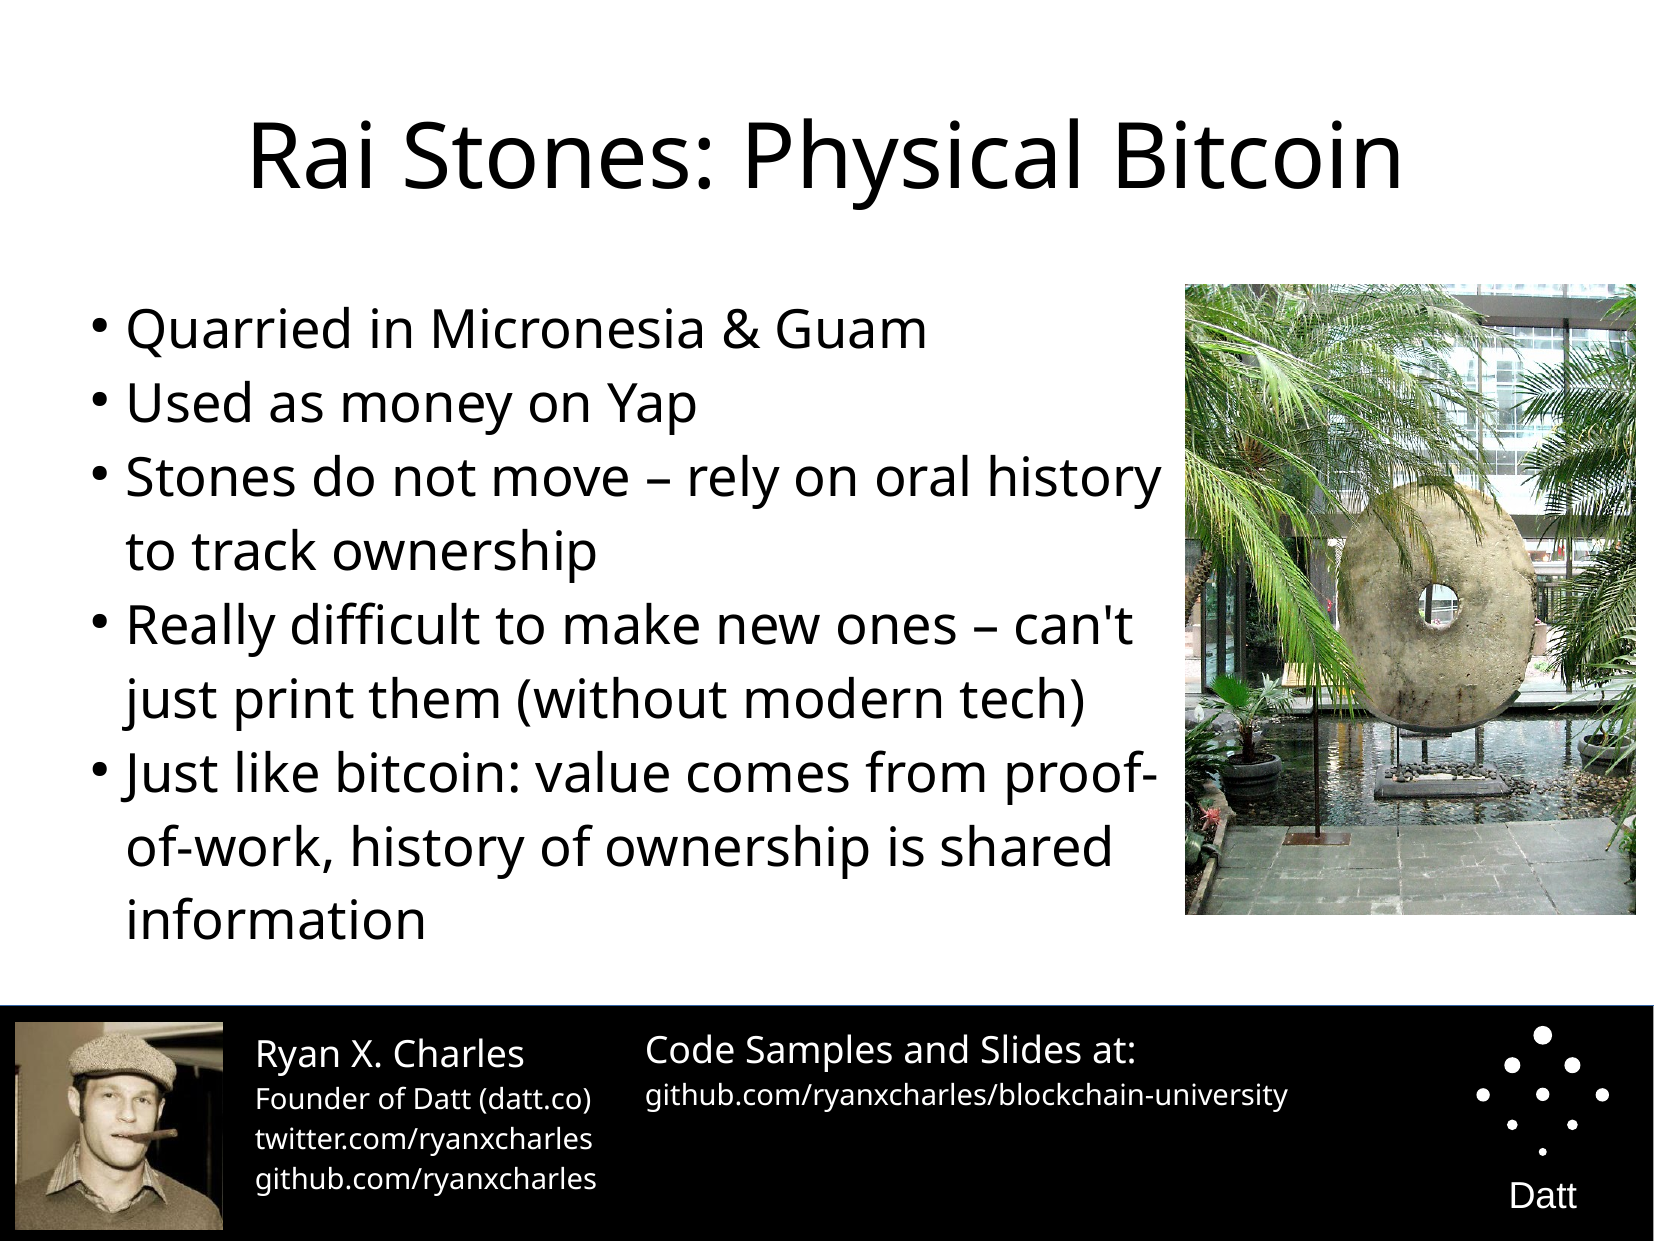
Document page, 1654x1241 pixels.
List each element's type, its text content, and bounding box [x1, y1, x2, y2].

title Rai Stones: Physical Bitcoin [82, 49, 1571, 257]
picture [15, 1022, 223, 1231]
picture [1185, 284, 1636, 916]
text_box Ryan X. Charles Founder of Datt (datt.co) twitter.com/ryanxcharles github.com/ryanxcharles [240, 1020, 976, 1241]
picture [1475, 1023, 1611, 1159]
text_box Quarried in Micronesia & Guam Used as money on Yap Stones do not move – rely on oral history to track ownership Really difficult to make new ones – can't just print them (without modern tech) Just like bitcoin: value comes from proof-of-work, history of ownership is shared information [90, 290, 1186, 990]
text_box [0, 1005, 1654, 1241]
text_box Code Samples and Slides at: github.com/ryanxcharles/blockchain-university [630, 1015, 1403, 1156]
text_box Datt [1452, 1167, 1633, 1241]
